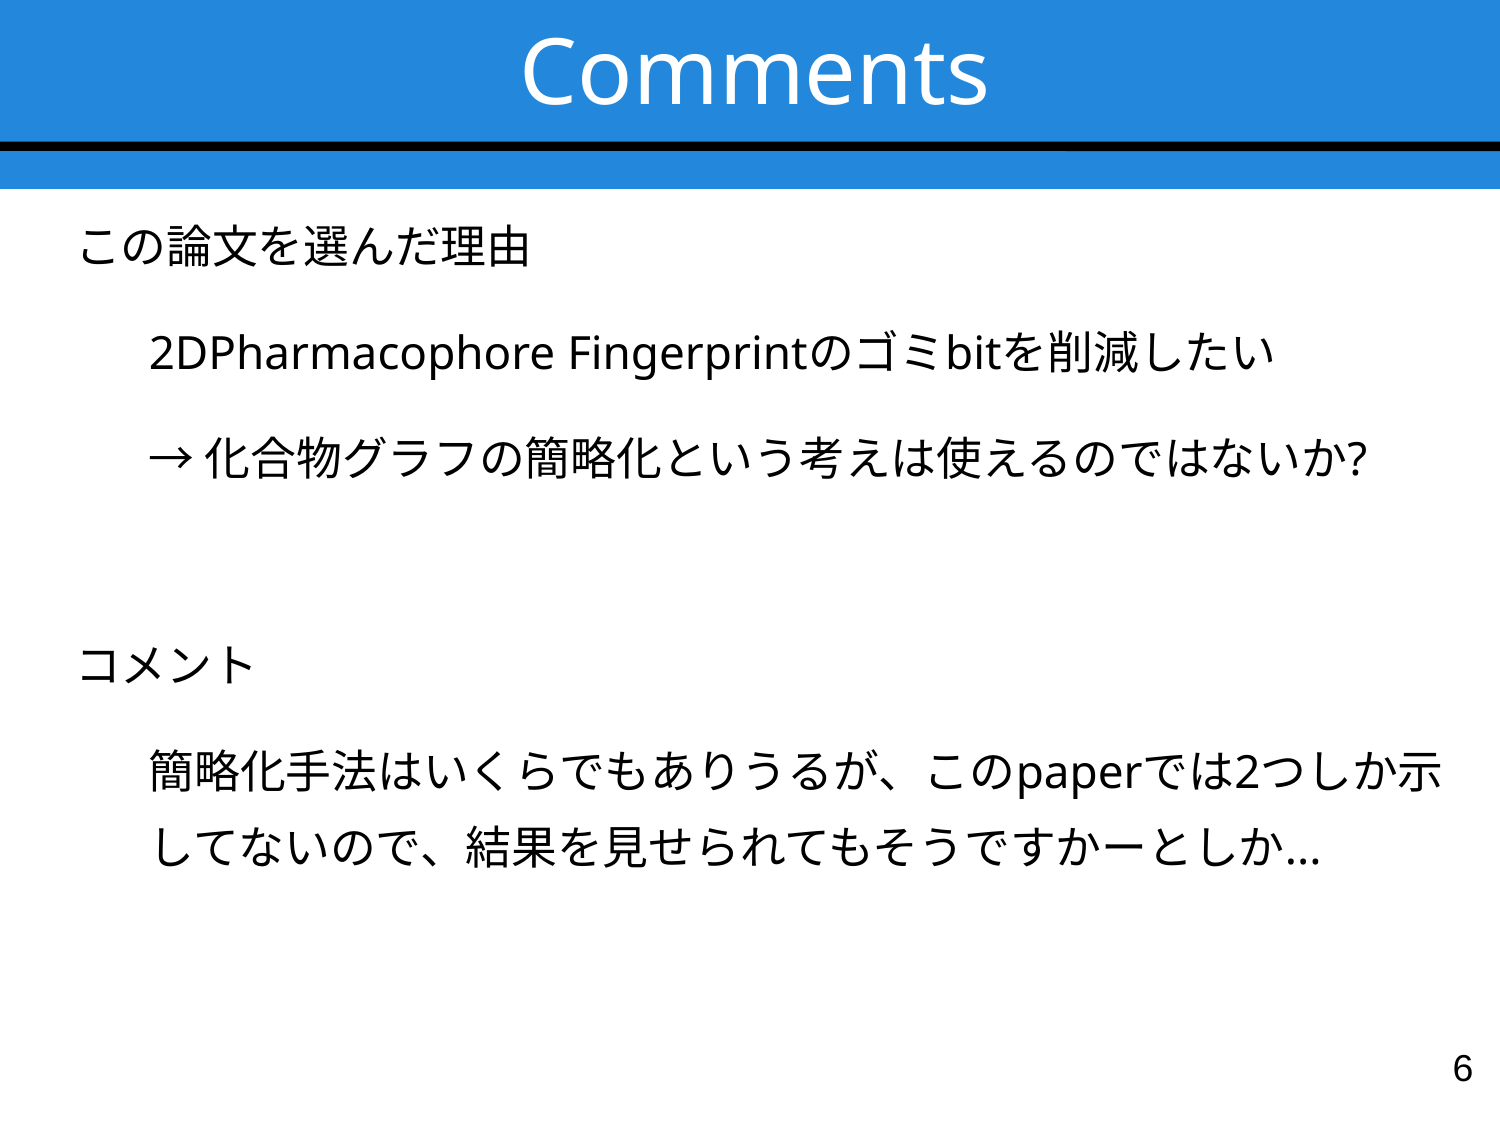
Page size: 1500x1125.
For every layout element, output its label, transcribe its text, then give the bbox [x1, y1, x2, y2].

title Comments [80, 22, 1431, 115]
list この論文を選んだ理由 2DPharmacophore Fingerprintのゴミbitを削減したい → 化合物グラフの簡略化という考えは使えるのではないか? コメント 簡略化手法はいくらでもありうるが、このpaperでは2つしか示 してないので、結果を見せられてもそうですかーとしか... [75, 200, 1465, 1069]
